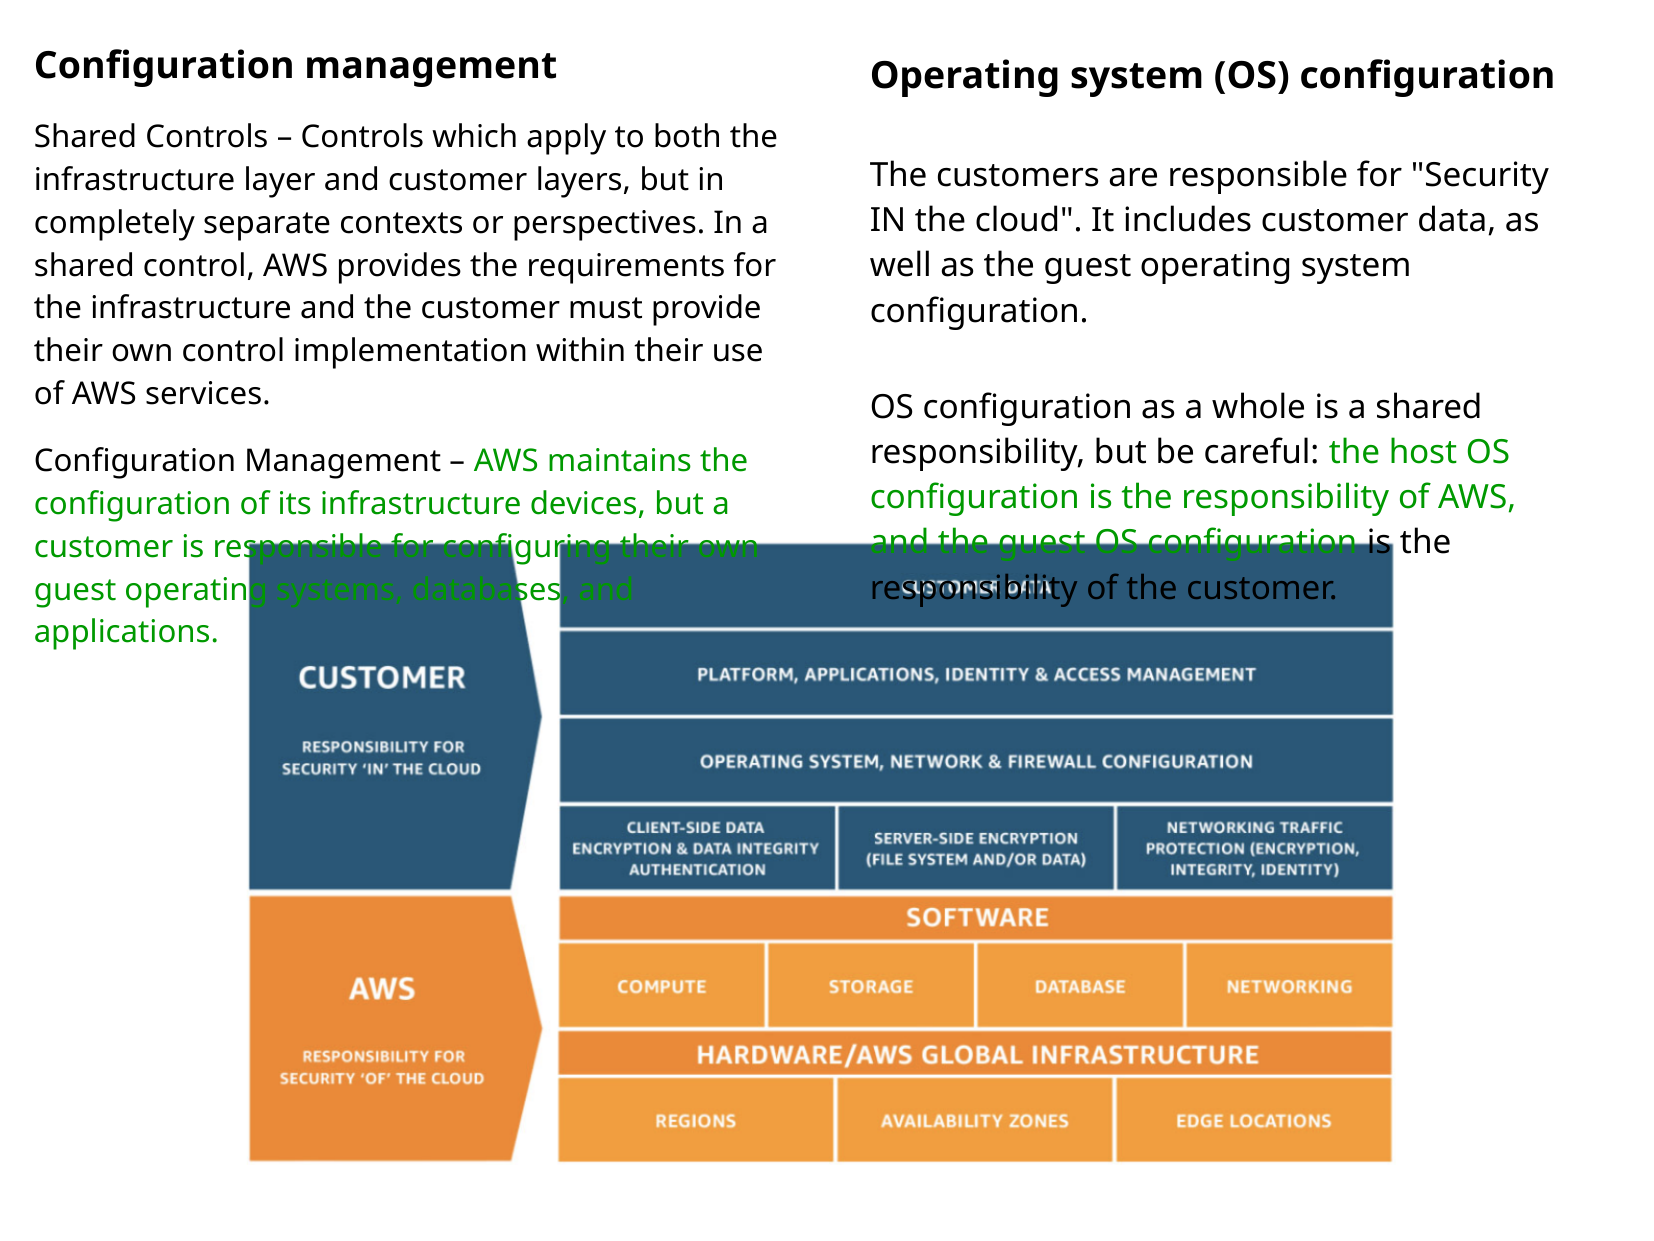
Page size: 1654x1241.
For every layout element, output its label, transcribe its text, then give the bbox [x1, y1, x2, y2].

text_box Operating system (OS) configuration The customers are responsible for "Security IN the cloud". It includes customer data, as well as the guest operating system configuration. OS configuration as a whole is a shared responsibility, but be careful: the host OS configuration is the responsibility of AWS, and the guest OS configuration is the responsibility of the customer. [855, 41, 1577, 481]
picture [1004, 500, 1012, 506]
text_box Configuration management Shared Controls – Controls which apply to both the infrastructure layer and customer layers, but in completely separate contexts or perspectives. In a shared control, AWS provides the requirements for the infrastructure and the customer must provide their own control implementation within their use of AWS services. Configuration Management – AWS maintains the configuration of its infrastructure devices, but a customer is responsible for configuring their own guest operating systems, databases, and applications. [19, 31, 811, 487]
picture [431, 500, 440, 512]
picture [1320, 500, 1330, 506]
picture [659, 500, 669, 512]
picture [716, 506, 724, 512]
picture [1235, 500, 1245, 506]
picture [890, 500, 900, 506]
picture [534, 500, 543, 512]
picture [374, 506, 382, 512]
picture [1254, 500, 1264, 506]
picture [951, 500, 961, 506]
picture [1044, 500, 1054, 506]
picture [225, 500, 1423, 1195]
picture [477, 500, 486, 512]
picture [570, 500, 578, 510]
picture [1403, 500, 1413, 506]
picture [972, 500, 981, 506]
picture [244, 500, 253, 512]
picture [678, 500, 687, 512]
